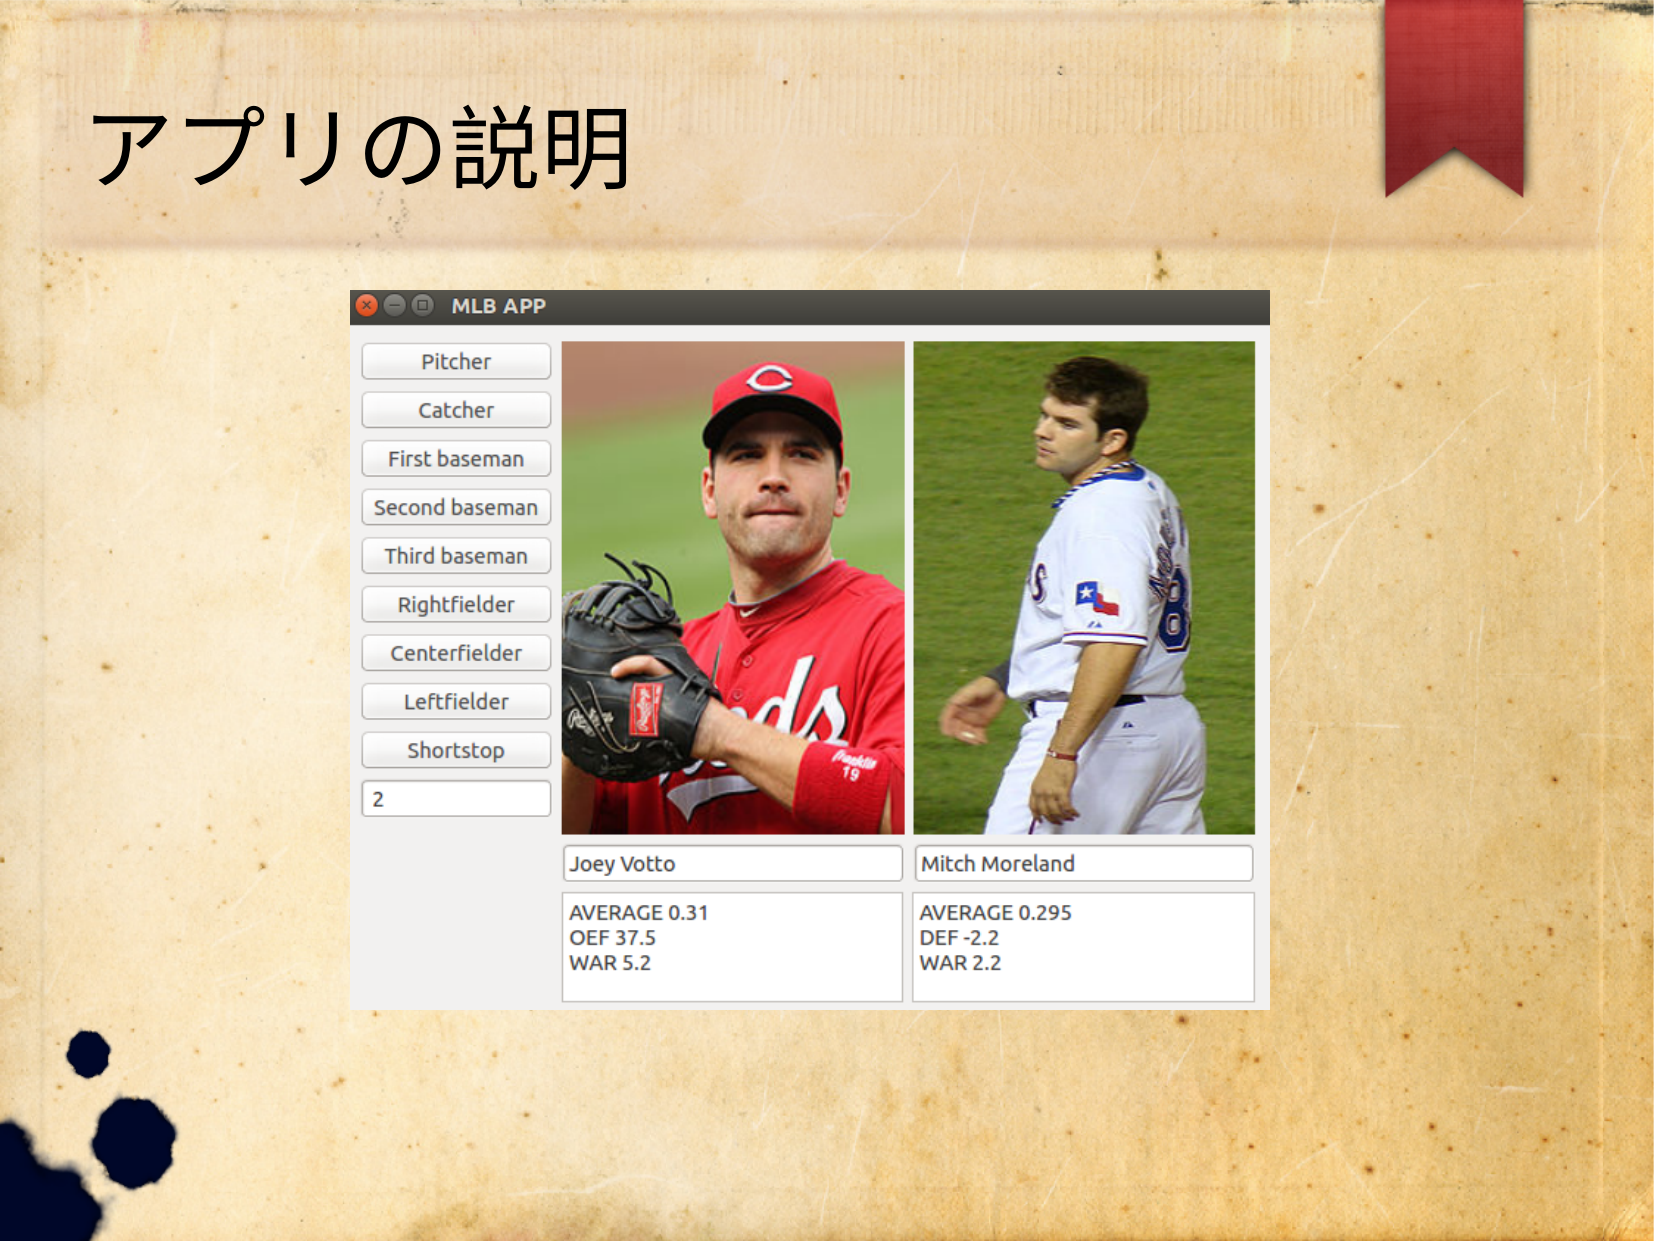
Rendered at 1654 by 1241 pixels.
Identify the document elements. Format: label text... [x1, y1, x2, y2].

title アプリの説明 [82, 49, 1347, 237]
picture [0, 0, 1654, 1241]
